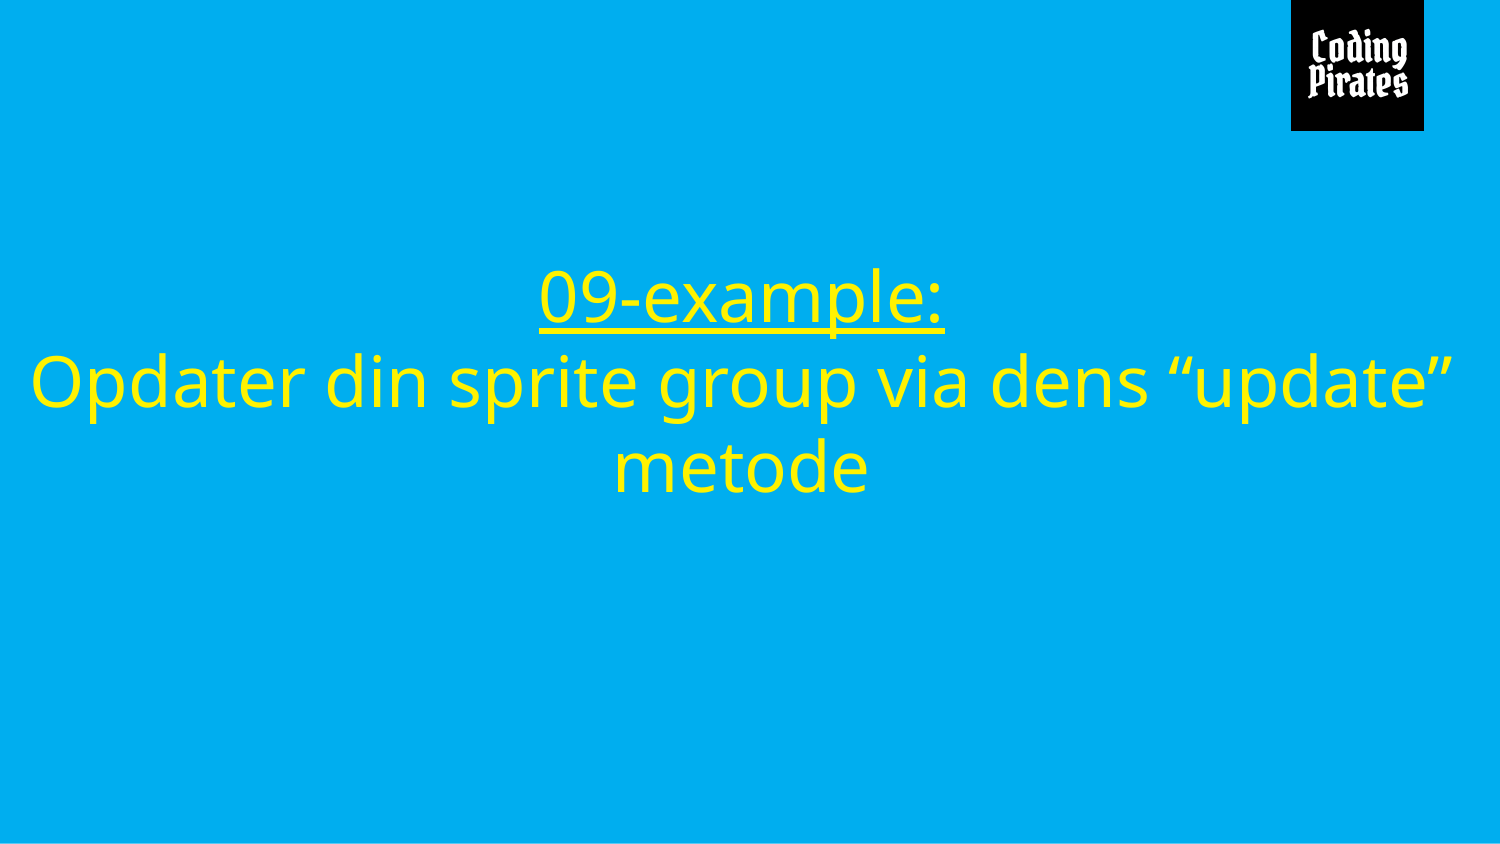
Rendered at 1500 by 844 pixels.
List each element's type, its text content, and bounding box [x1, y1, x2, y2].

picture [1292, 0, 1423, 130]
title 09-example: Opdater din sprite group via dens “update” metode [12, 352, 1472, 491]
